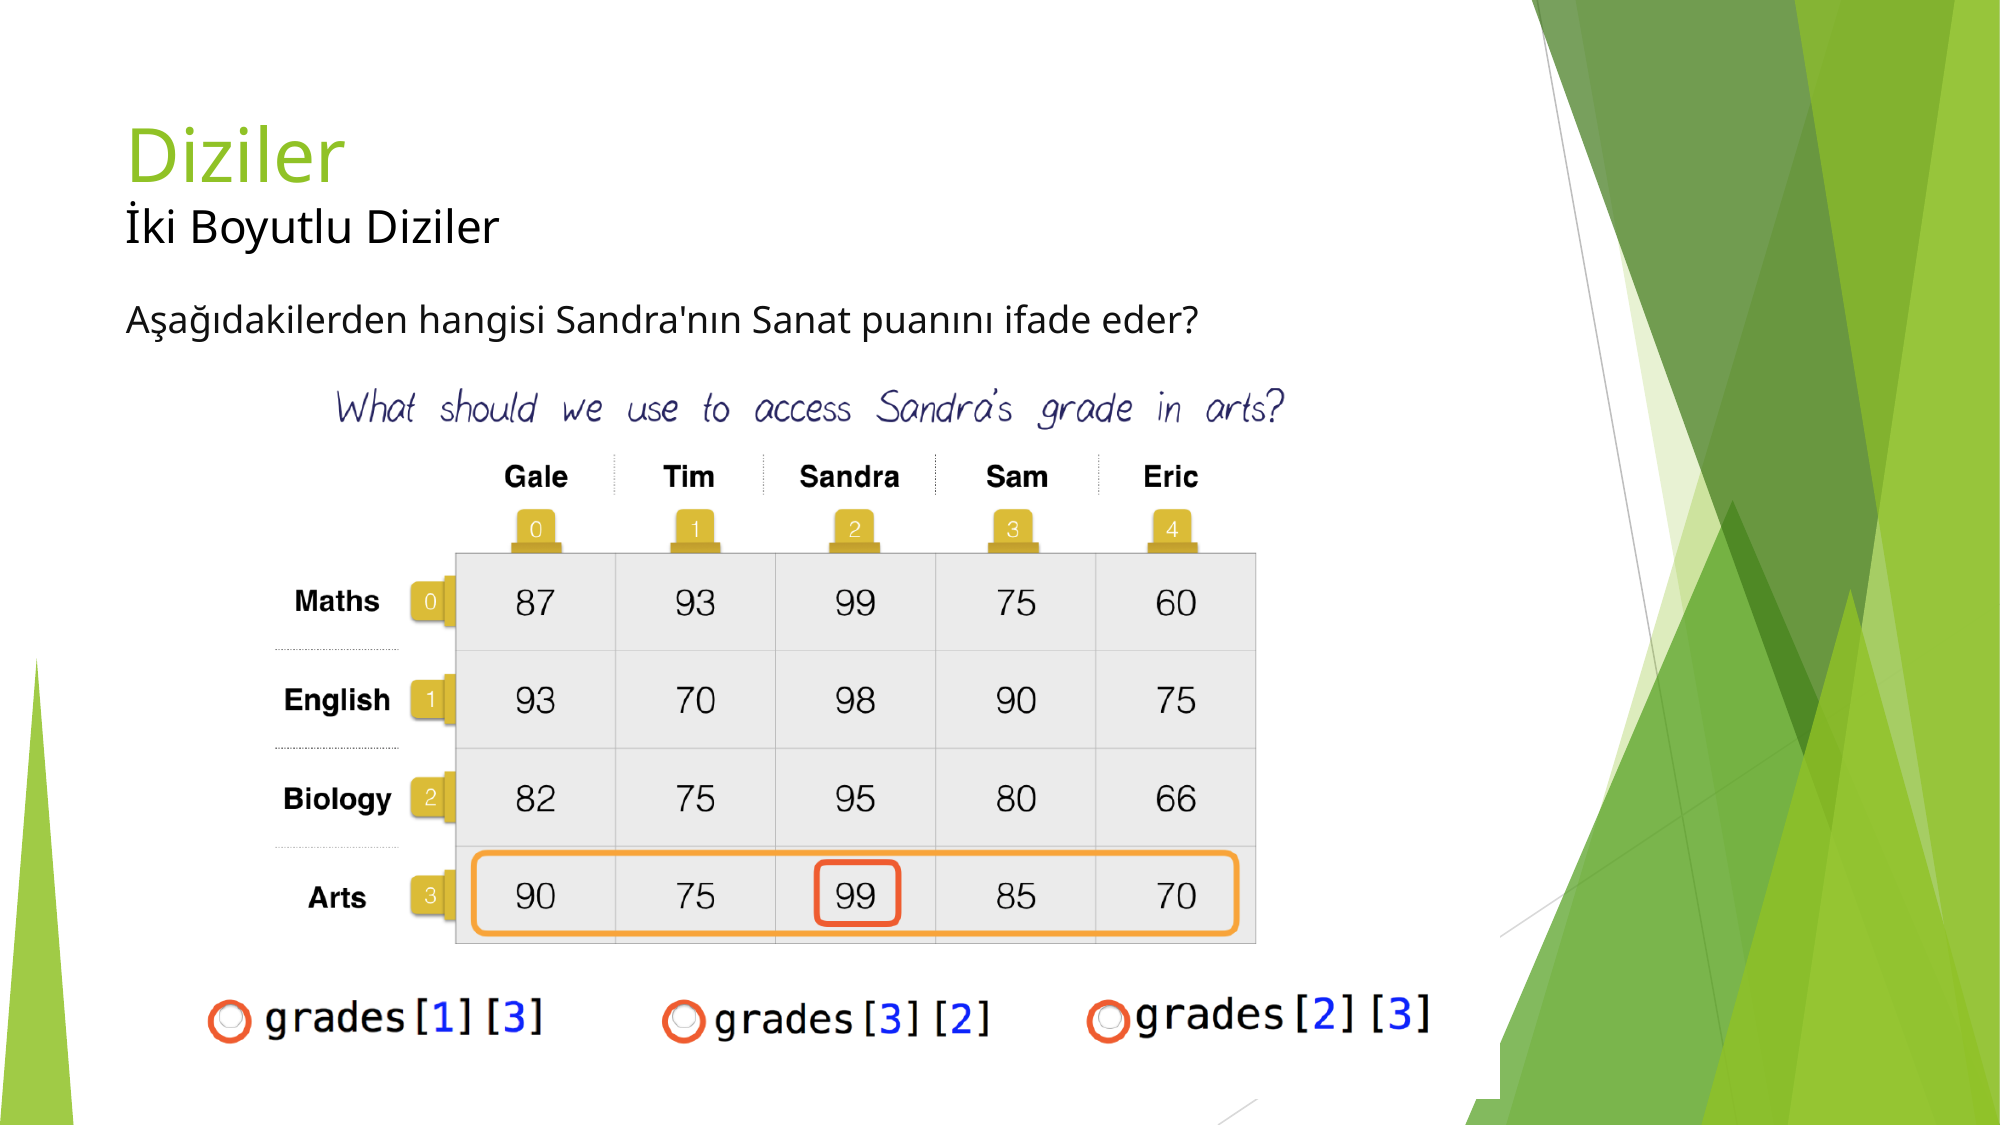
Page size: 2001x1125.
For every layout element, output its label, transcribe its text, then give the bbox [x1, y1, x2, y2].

picture [118, 345, 1500, 1099]
text_box Aşağıdakilerden hangisi Sandra'nın Sanat puanını ifade eder? [111, 288, 1517, 697]
title Diziler İki Boyutlu Diziler [111, 99, 1522, 317]
